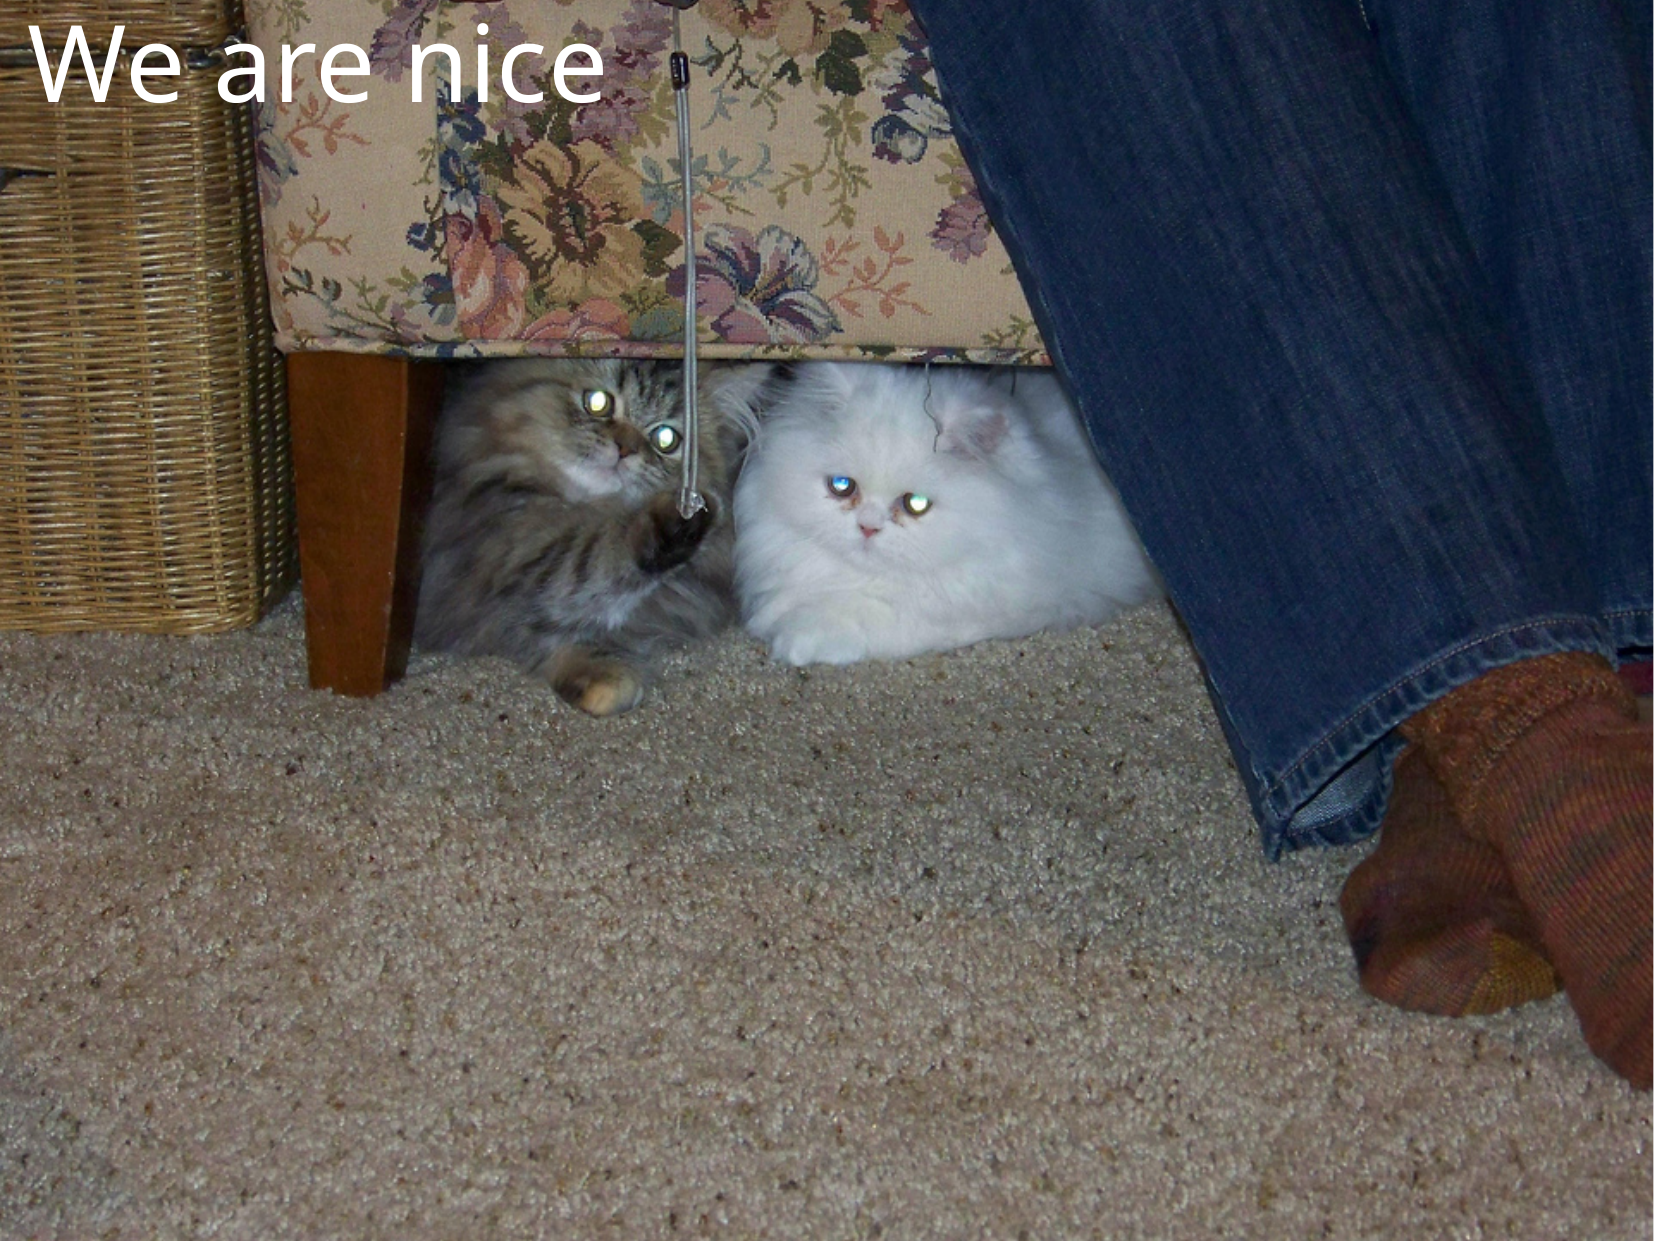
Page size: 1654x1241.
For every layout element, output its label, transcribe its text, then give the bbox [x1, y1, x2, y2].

text_box We are nice [0, 0, 637, 124]
picture [0, 0, 1654, 1241]
